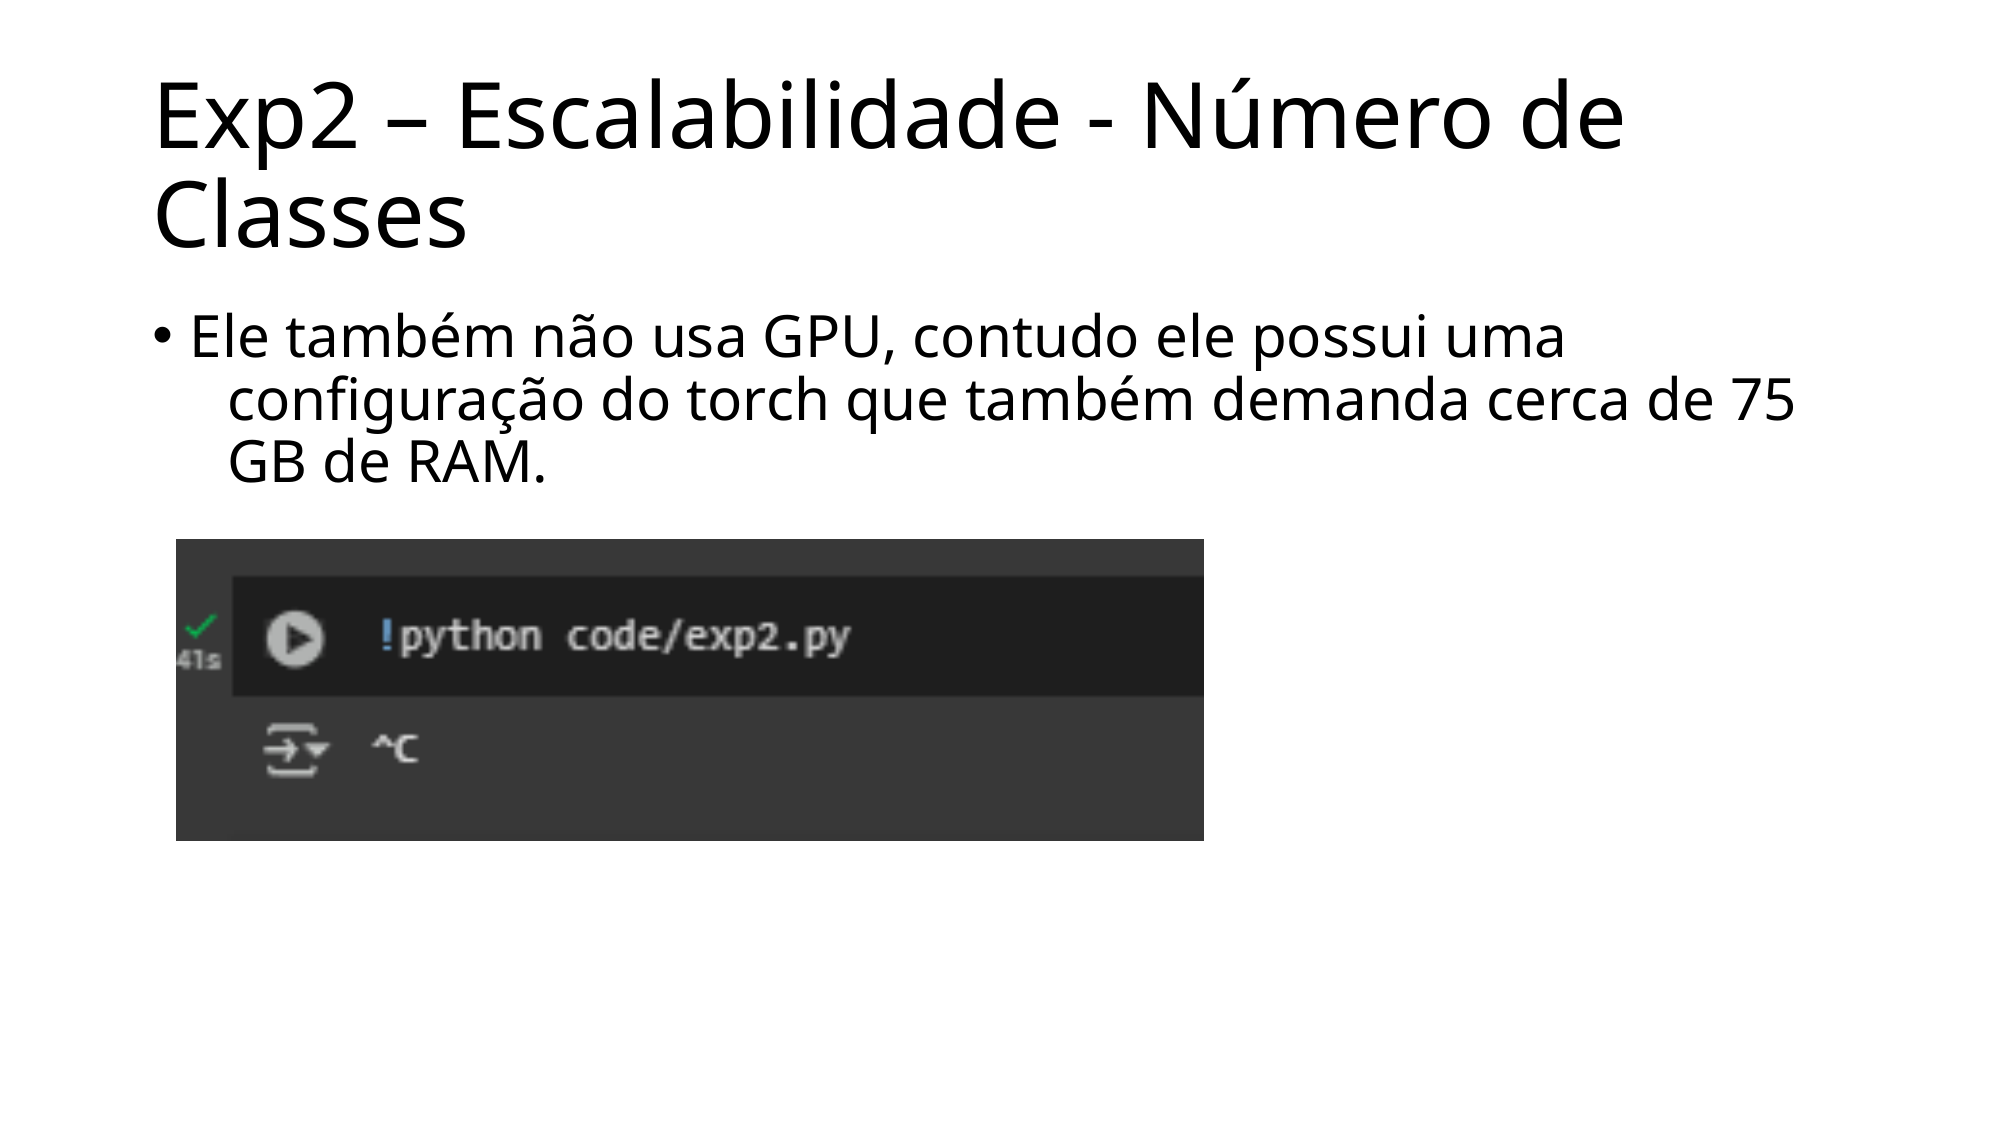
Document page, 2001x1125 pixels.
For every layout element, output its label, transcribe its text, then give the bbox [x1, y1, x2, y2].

text_box Ele também não usa GPU, contudo ele possui uma configuração do torch que também demanda cerca de 75 GB de RAM. [137, 299, 1863, 1013]
text_box Exp2 – Escalabilidade - Número de Classes [137, 60, 1863, 277]
picture [176, 539, 1204, 841]
